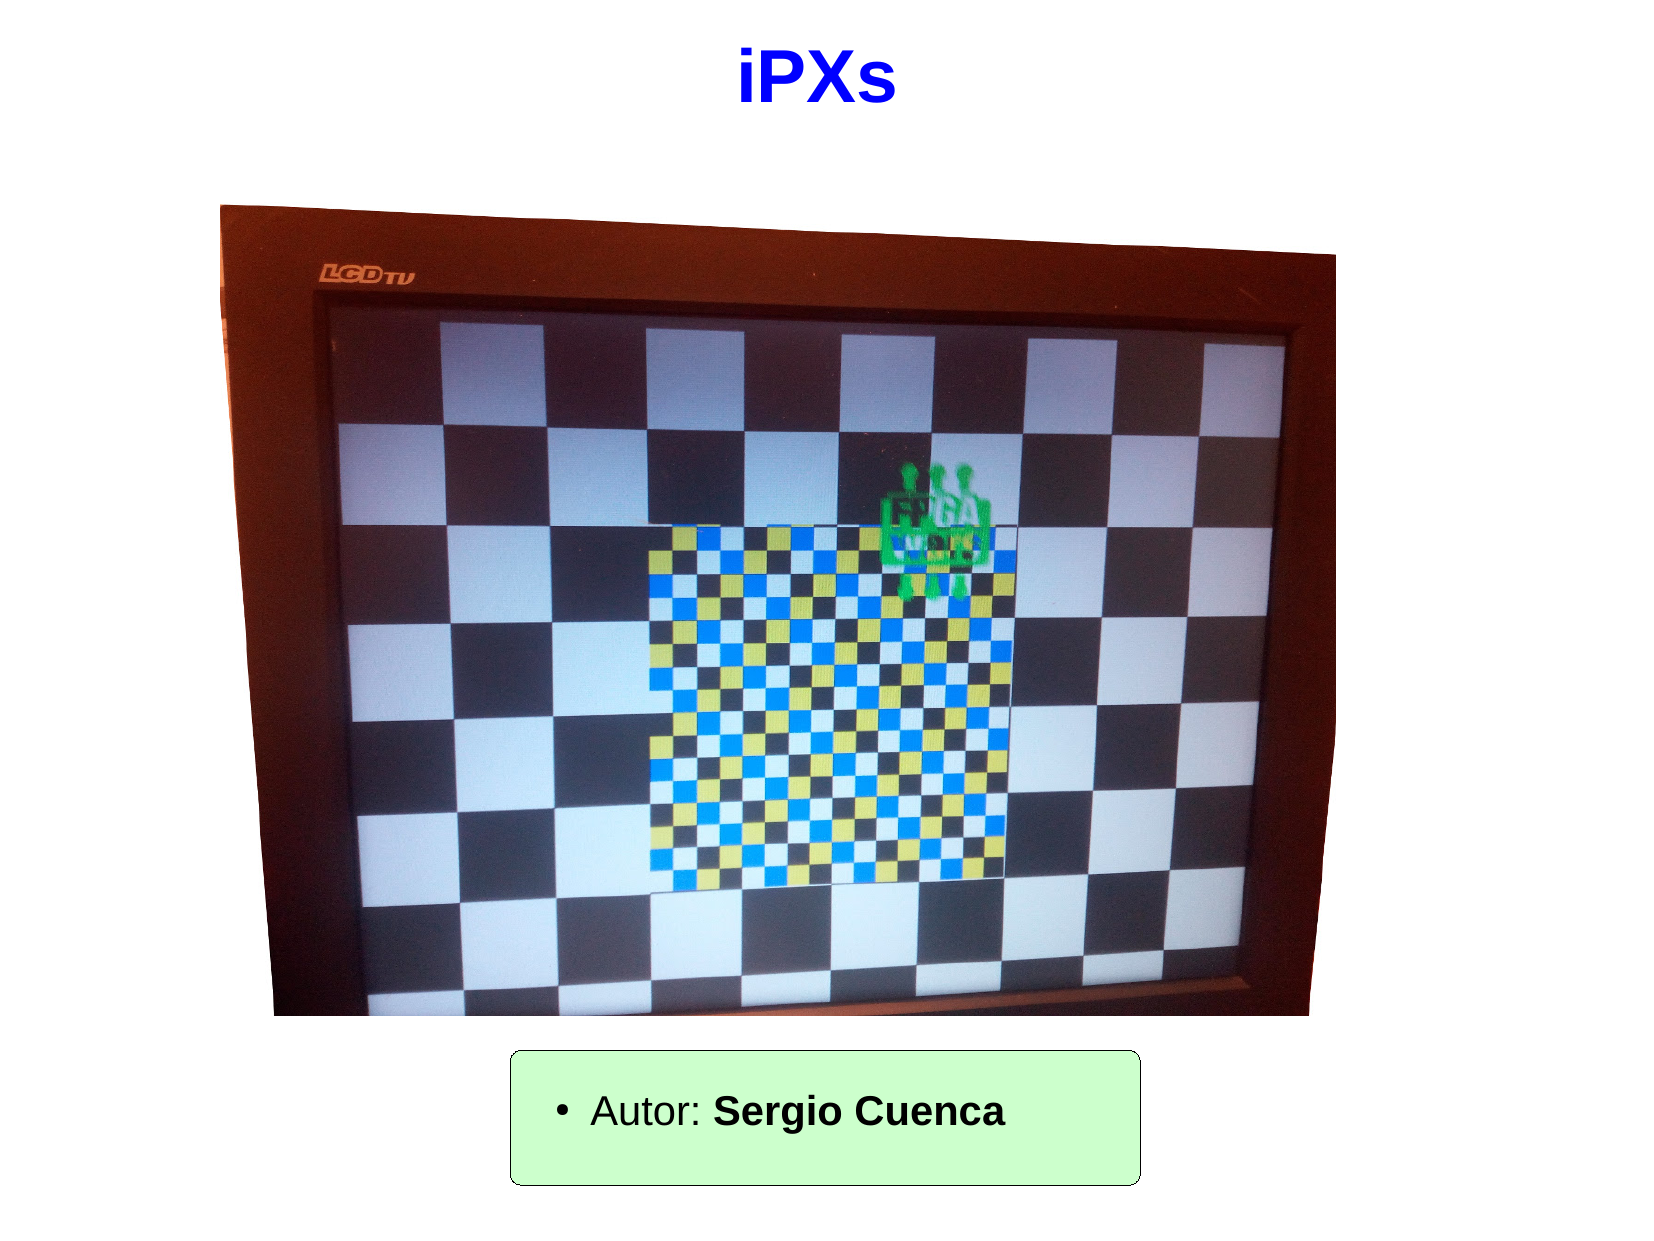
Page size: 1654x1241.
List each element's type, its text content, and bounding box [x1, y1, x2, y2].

text_box [510, 1050, 1141, 1186]
picture [220, 179, 1336, 1016]
text_box Autor: Sergio Cuenca [540, 1080, 1096, 1156]
text_box iPXs [90, 27, 1546, 164]
